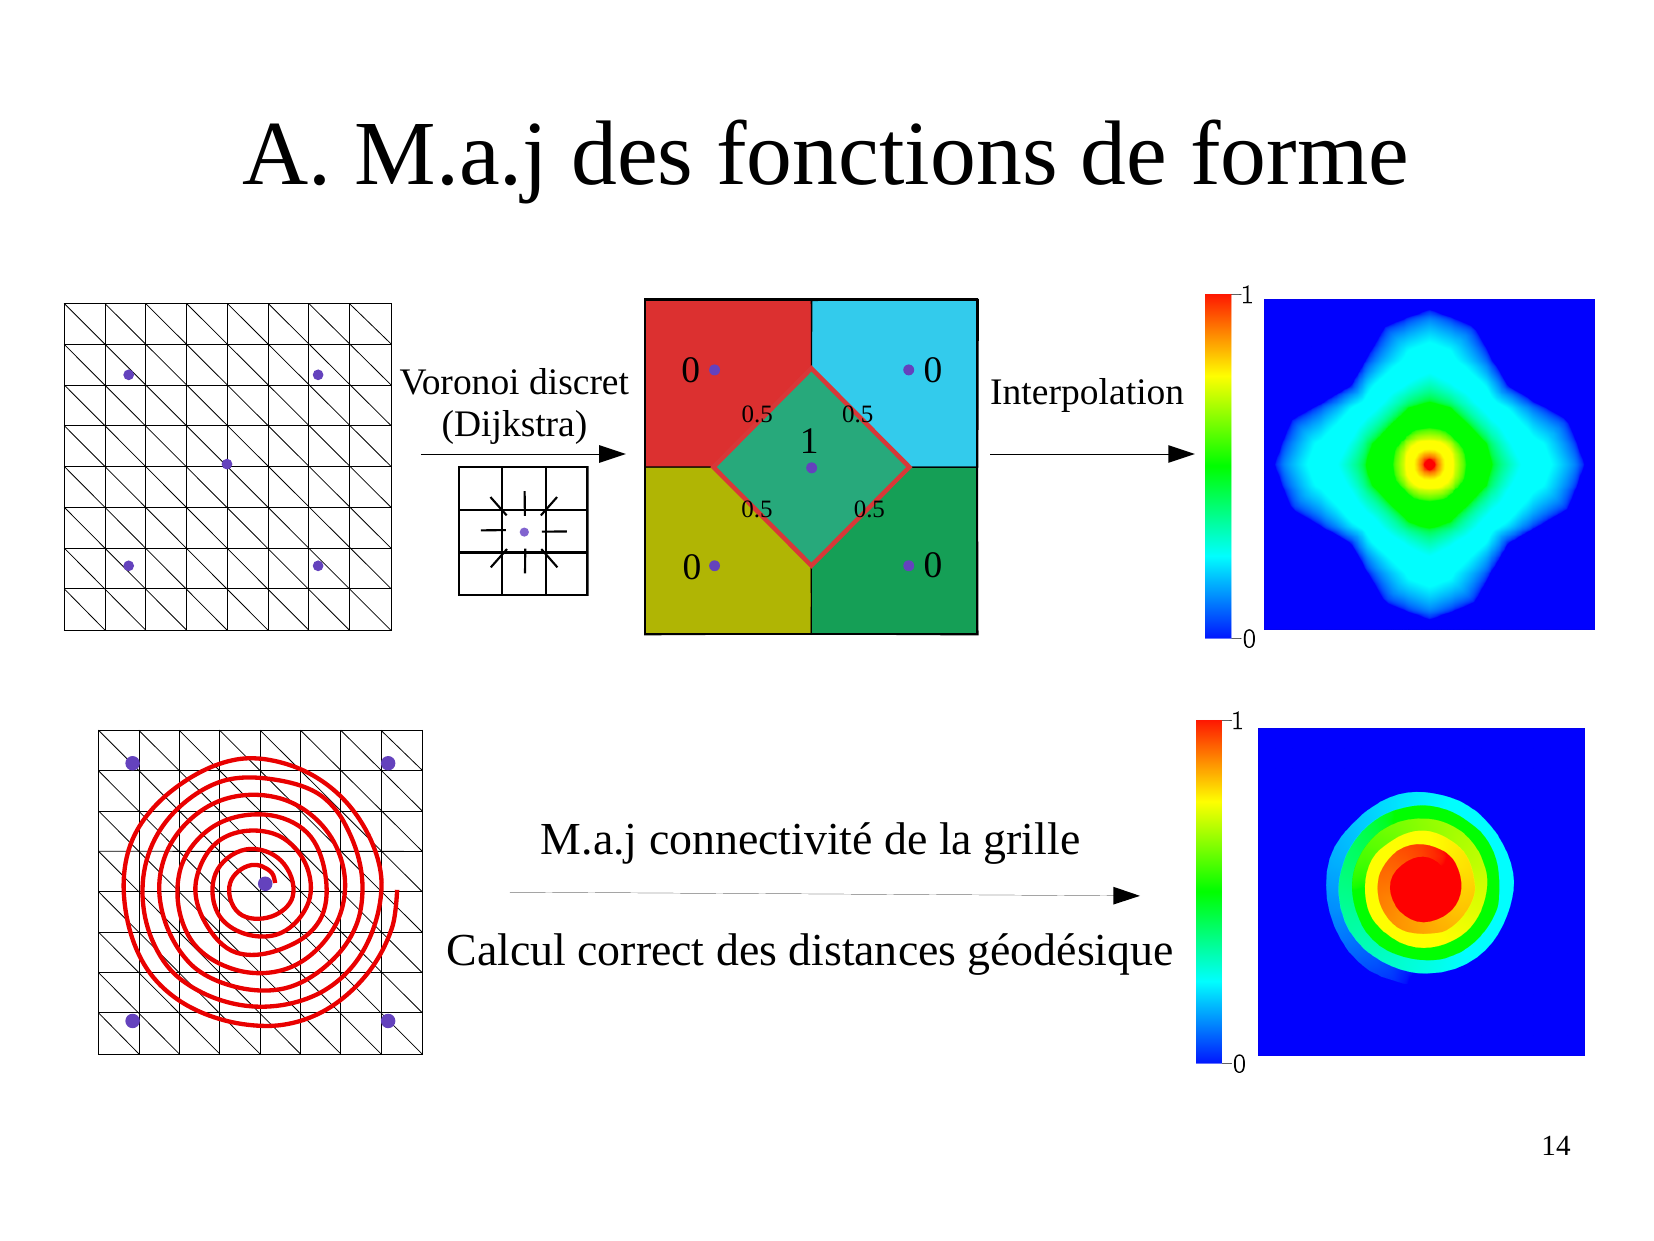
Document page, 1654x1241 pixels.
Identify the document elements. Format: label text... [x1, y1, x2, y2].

title A. M.a.j des fonctions de forme [82, 49, 1571, 257]
picture [1196, 711, 1245, 1073]
text_box M.a.j connectivité de la grille [473, 806, 1149, 872]
text_box 0 [666, 341, 716, 398]
text_box Interpolation [979, 364, 1200, 421]
picture [91, 723, 429, 1061]
text_box 1 [784, 412, 834, 469]
picture [58, 298, 397, 636]
picture [1258, 728, 1585, 1056]
text_box 0.5 [726, 487, 788, 531]
picture [644, 298, 979, 636]
text_box 0.5 [726, 393, 788, 437]
text_box Voronoi discret (Dijkstra) [384, 353, 644, 453]
picture [458, 465, 589, 597]
text_box 0.5 [827, 393, 889, 437]
text_box Calcul correct des distances géodésique [380, 916, 1196, 983]
text_box 0 [667, 538, 717, 596]
text_box 0 [908, 341, 958, 398]
picture [1264, 299, 1595, 630]
text_box 0 [908, 536, 958, 593]
text_box 0.5 [838, 487, 900, 531]
picture [1205, 285, 1255, 648]
